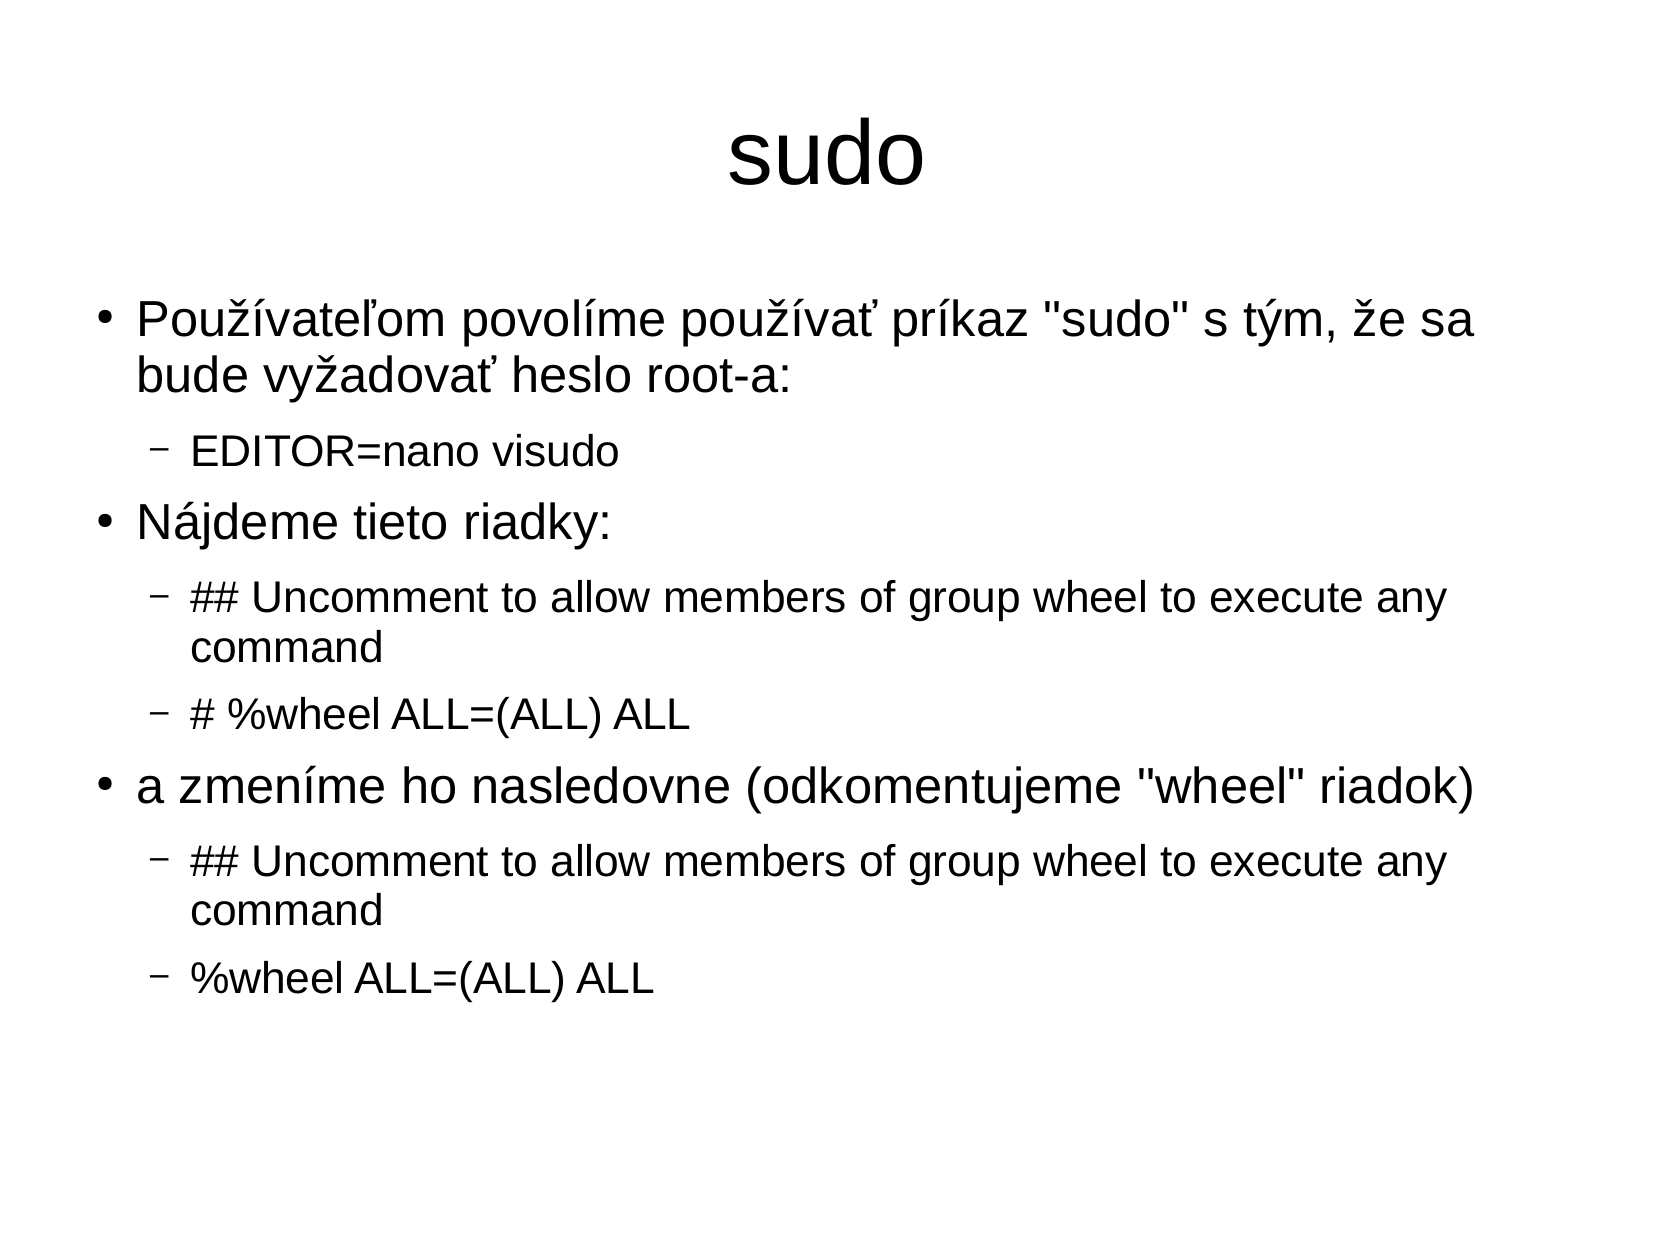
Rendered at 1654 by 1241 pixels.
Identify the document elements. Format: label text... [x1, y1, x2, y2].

list Používateľom povolíme používať príkaz "sudo" s tým, že sa bude vyžadovať heslo root-a: EDITOR=nano visudo Nájdeme tieto riadky: ## Uncomment to allow members of group wheel to execute any command # %wheel ALL=(ALL) ALL a zmeníme ho nasledovne (odkomentujeme "wheel" riadok) ## Uncomment to allow members of group wheel to execute any command %wheel ALL=(ALL) ALL [82, 290, 1571, 1010]
title sudo [82, 49, 1571, 257]
